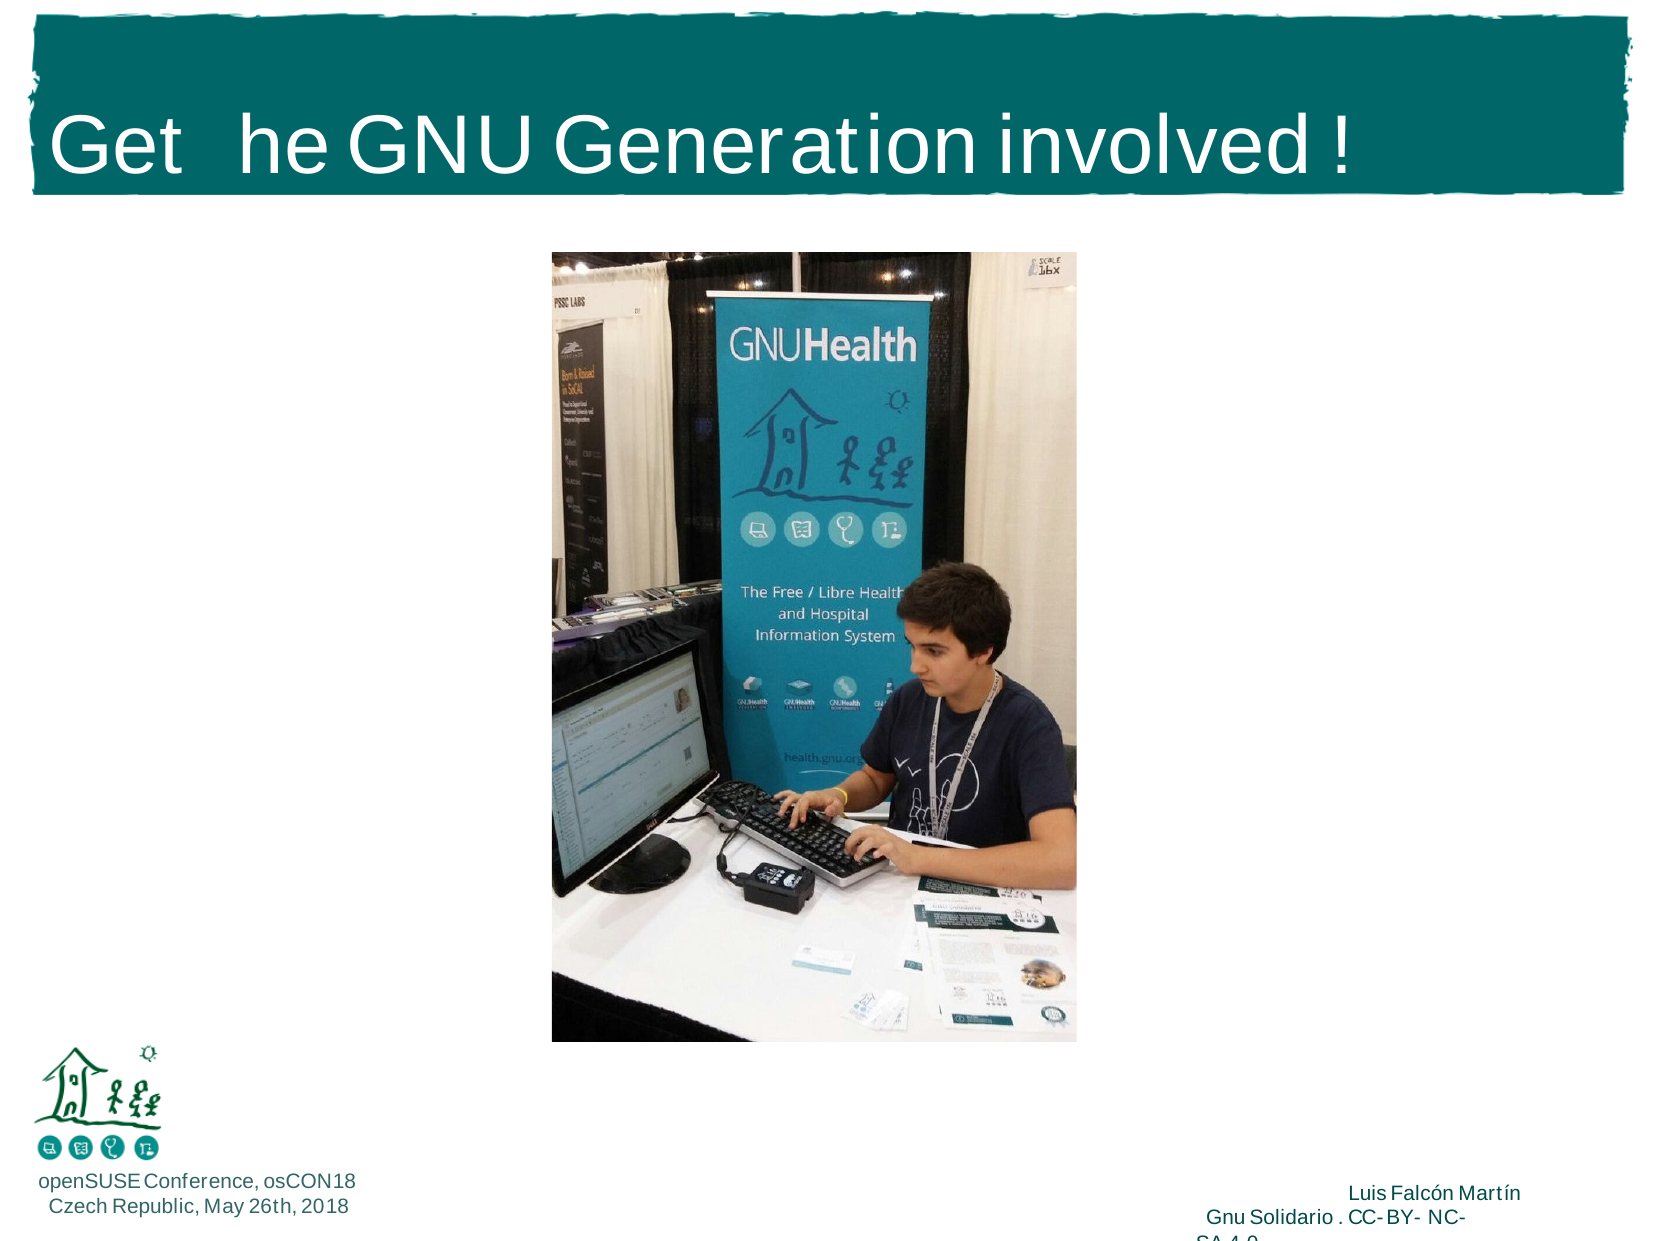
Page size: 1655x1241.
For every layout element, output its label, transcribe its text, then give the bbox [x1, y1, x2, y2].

text_box [552, 253, 1077, 1042]
text_box openSUSEConference,osCON18 CzechRepublic,May26th,2018 [36, 1167, 361, 1218]
text_box LuisFalcónMartín GnuSolidario.CC-BY-NC-SA4.0 [1193, 1179, 1531, 1230]
title GetheGNUGenerationinvolved! [48, 74, 1607, 179]
